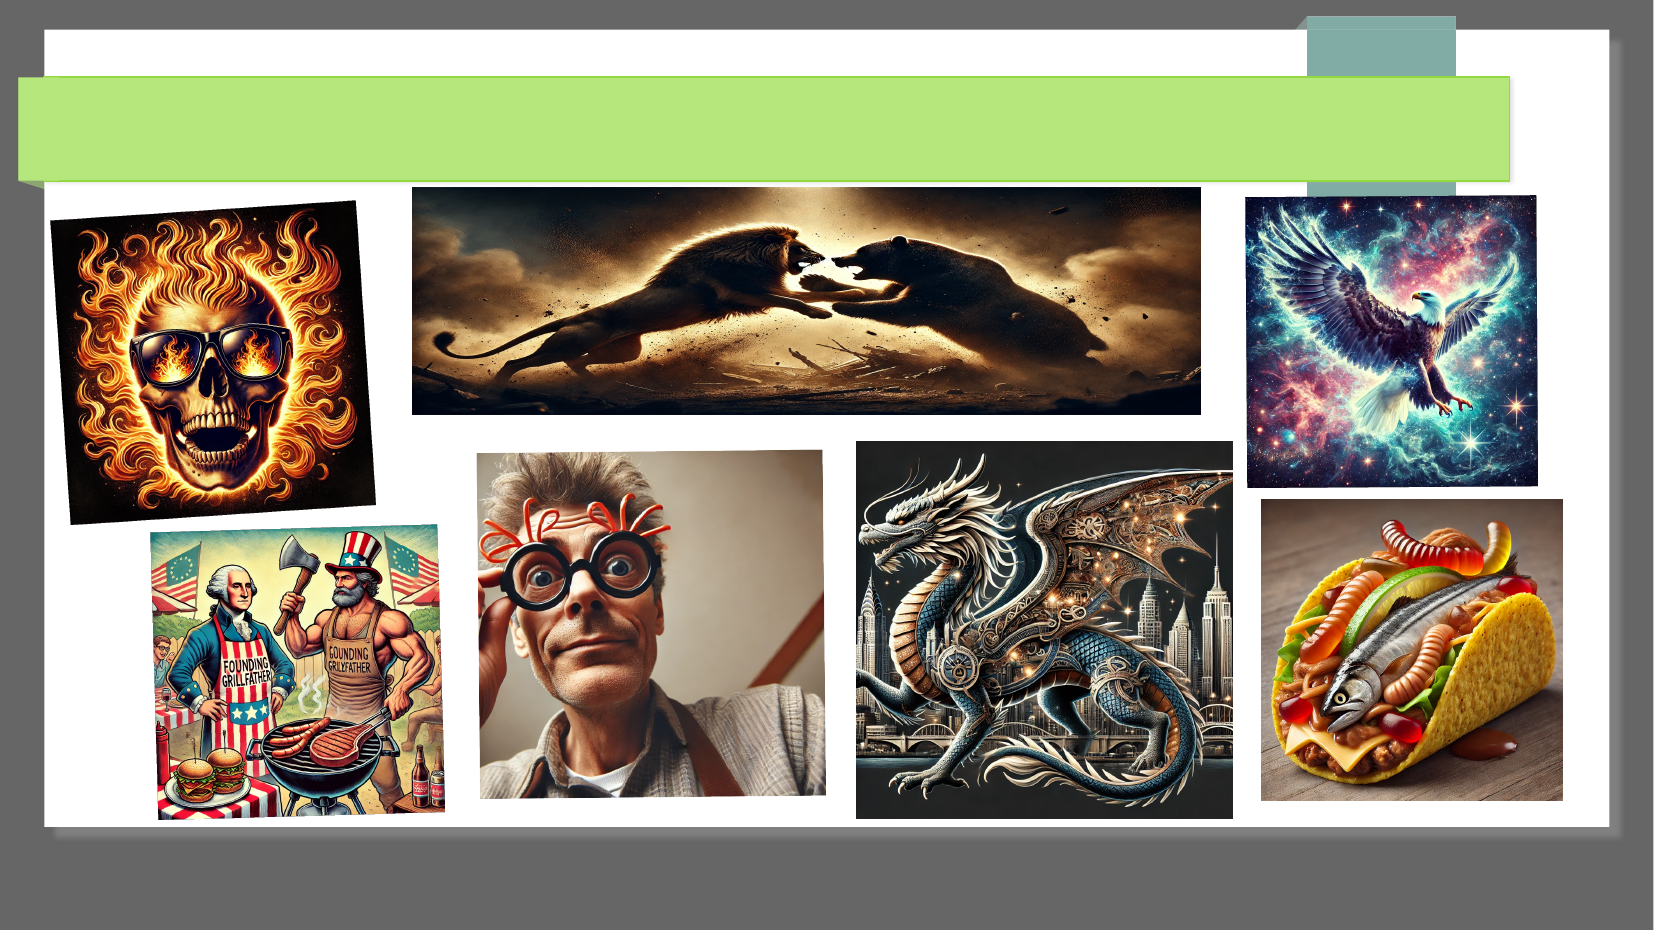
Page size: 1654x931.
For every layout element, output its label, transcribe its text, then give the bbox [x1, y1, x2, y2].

picture [150, 524, 445, 820]
picture [1261, 499, 1563, 801]
picture [476, 450, 826, 799]
picture [1245, 195, 1538, 488]
picture [412, 187, 1201, 415]
picture [856, 441, 1233, 819]
title AI Images sent by my Dad [88, 73, 1506, 178]
picture [50, 200, 376, 525]
